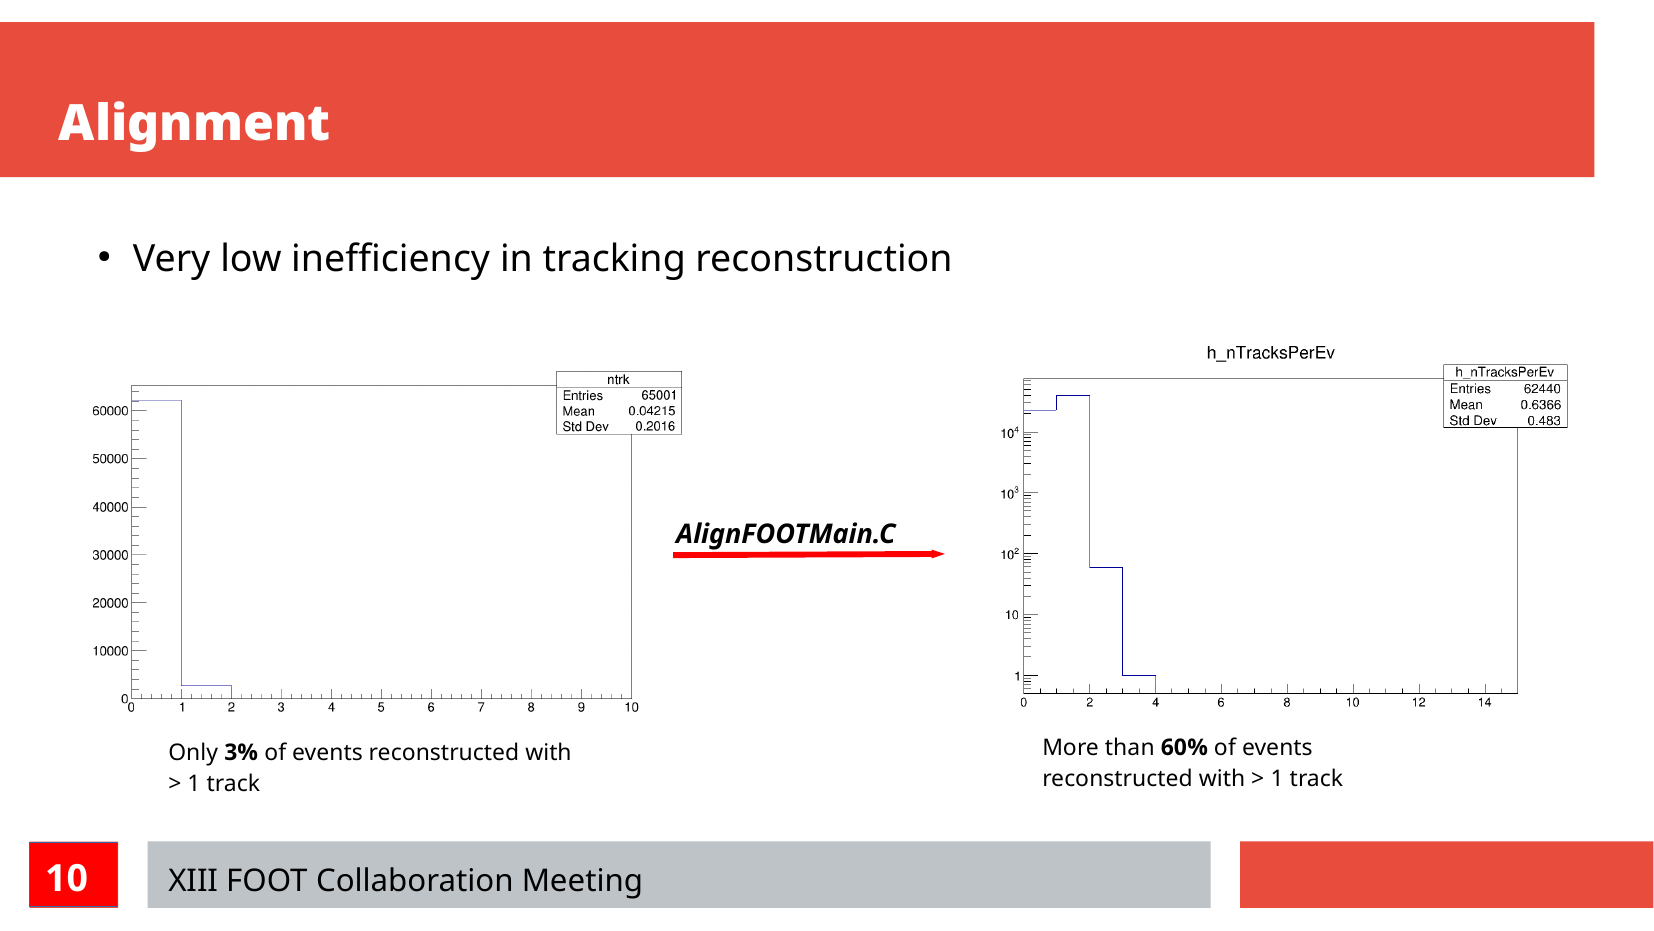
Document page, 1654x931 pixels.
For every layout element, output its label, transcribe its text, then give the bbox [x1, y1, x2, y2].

text_box More than 60% of events reconstructed with > 1 track [1027, 723, 1465, 792]
picture [80, 354, 686, 729]
text_box XIII FOOT Collaboration Meeting [153, 850, 956, 914]
picture [974, 341, 1575, 733]
text_box [29, 842, 118, 907]
text_box Only 3% of events reconstructed with > 1 track [153, 728, 591, 798]
title Alignment [59, 44, 1595, 156]
text_box Very low inefficiency in tracking reconstruction [82, 224, 1029, 283]
text_box 10 [30, 844, 113, 903]
text_box AlignFOOTMain.C [661, 507, 956, 554]
